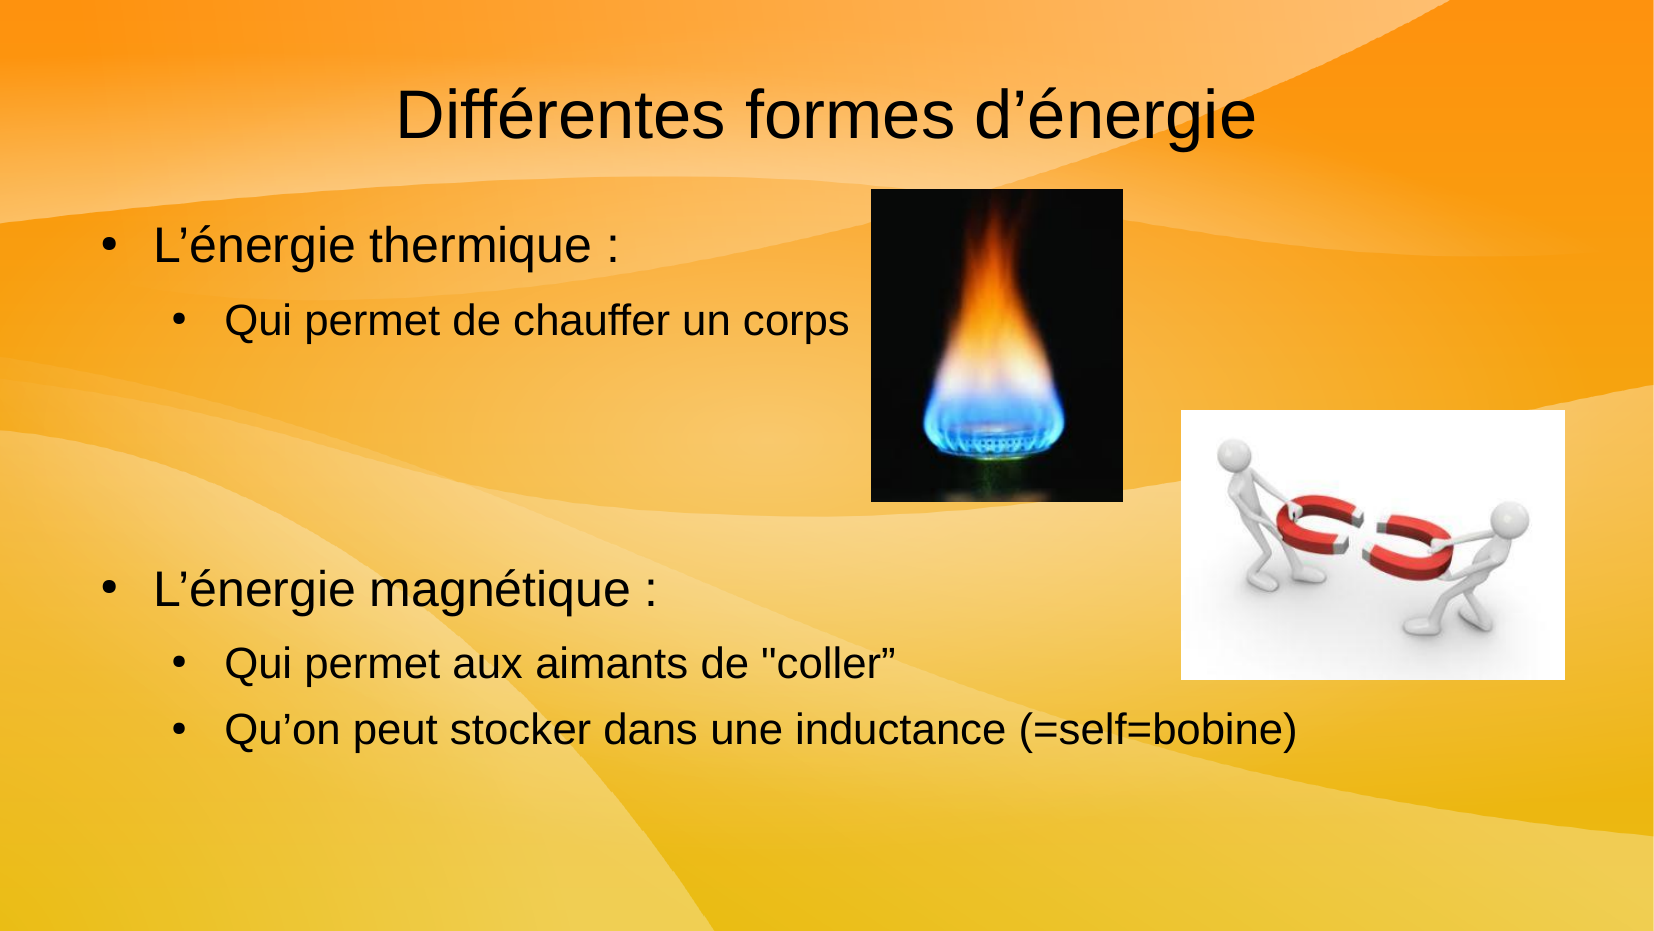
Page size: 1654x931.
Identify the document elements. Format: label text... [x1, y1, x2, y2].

title Différentes formes d’énergie [82, 37, 1571, 193]
picture [1181, 410, 1565, 680]
picture [0, 0, 1654, 931]
list L’énergie thermique : Qui permet de chauffer un corps L’énergie magnétique : Qui permet aux aimants de "coller” Qu’on peut stocker dans une inductance (=self=bobine) [82, 217, 1571, 931]
